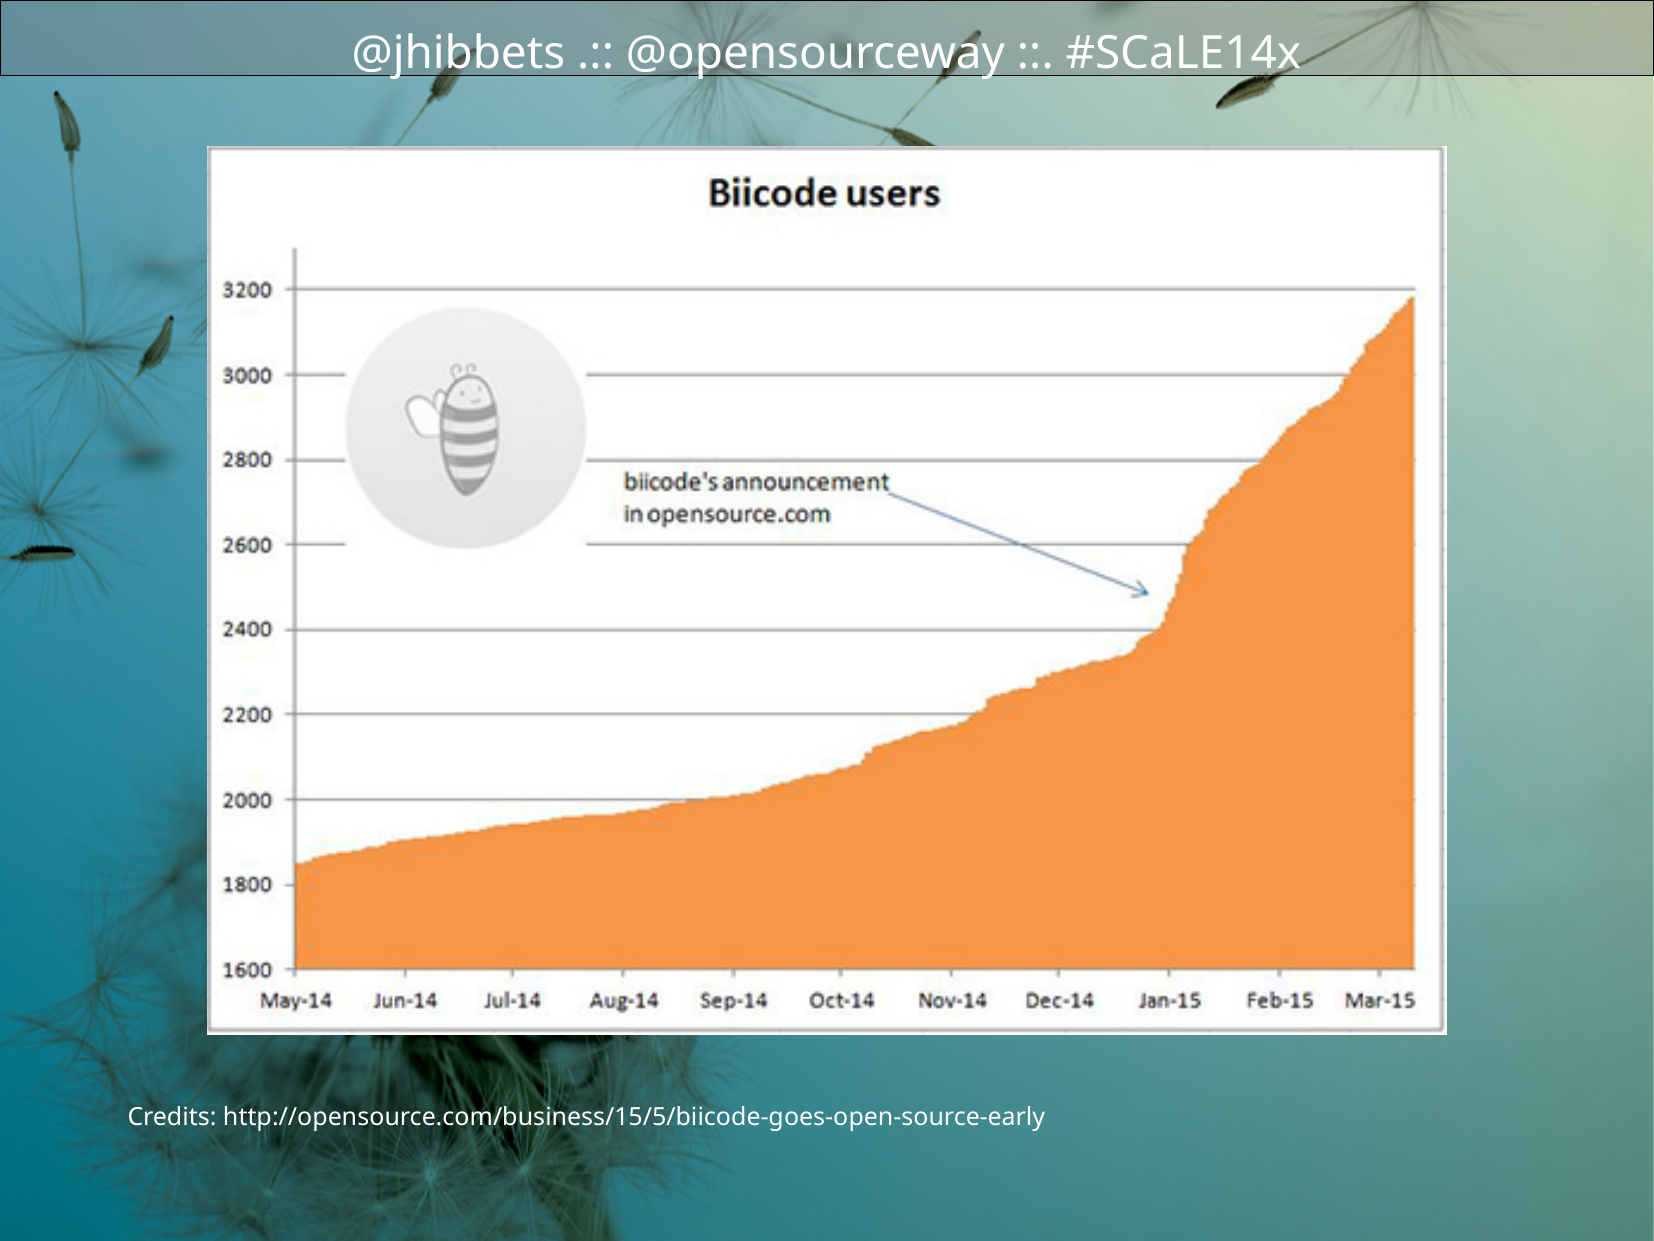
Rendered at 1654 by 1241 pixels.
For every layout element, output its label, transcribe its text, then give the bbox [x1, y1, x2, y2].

picture [0, 76, 1654, 1241]
text_box Credits: http://opensource.com/business/15/5/biicode-goes-open-source-early [112, 1091, 1171, 1132]
